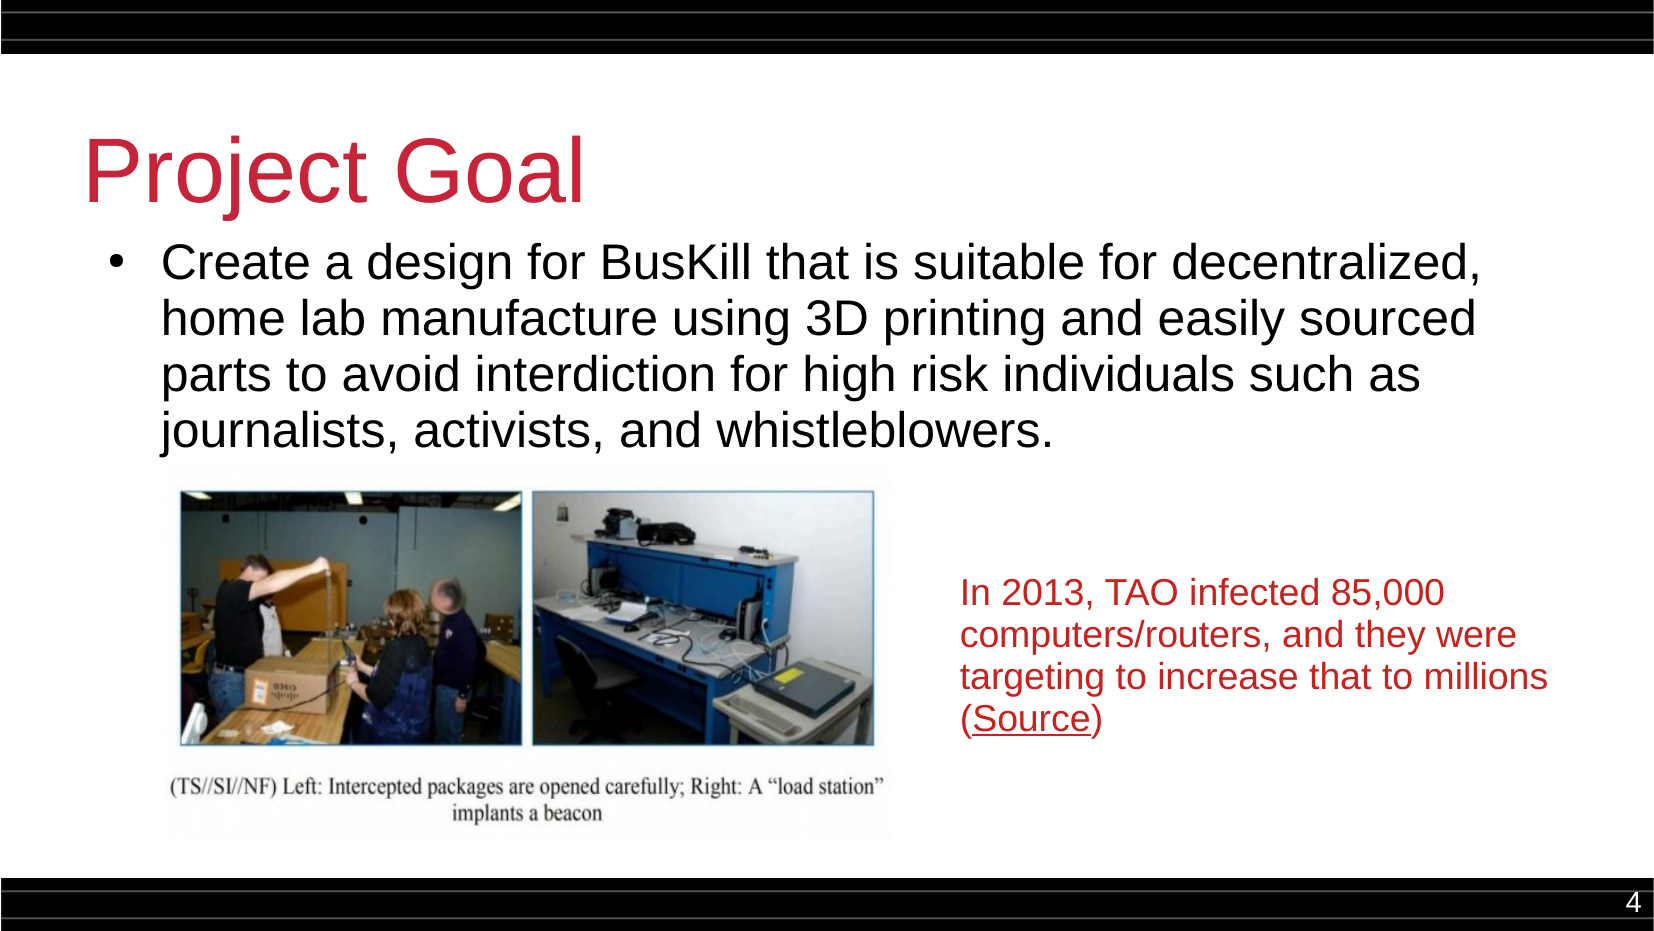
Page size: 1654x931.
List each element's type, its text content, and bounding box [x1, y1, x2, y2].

picture [1, 878, 1654, 931]
subtitle Create a design for BusKill that is suitable for decentralized, home lab manufacture using 3D printing and easily sourced parts to avoid interdiction for high risk individuals such as journalists, activists, and whistleblowers. [90, 234, 1579, 466]
picture [165, 466, 892, 841]
text_box In 2013, TAO infected 85,000 computers/routers, and they were targeting to increase that to millions (Source) [945, 564, 1591, 747]
picture [1, 0, 1654, 54]
title Project Goal [82, 92, 1571, 249]
